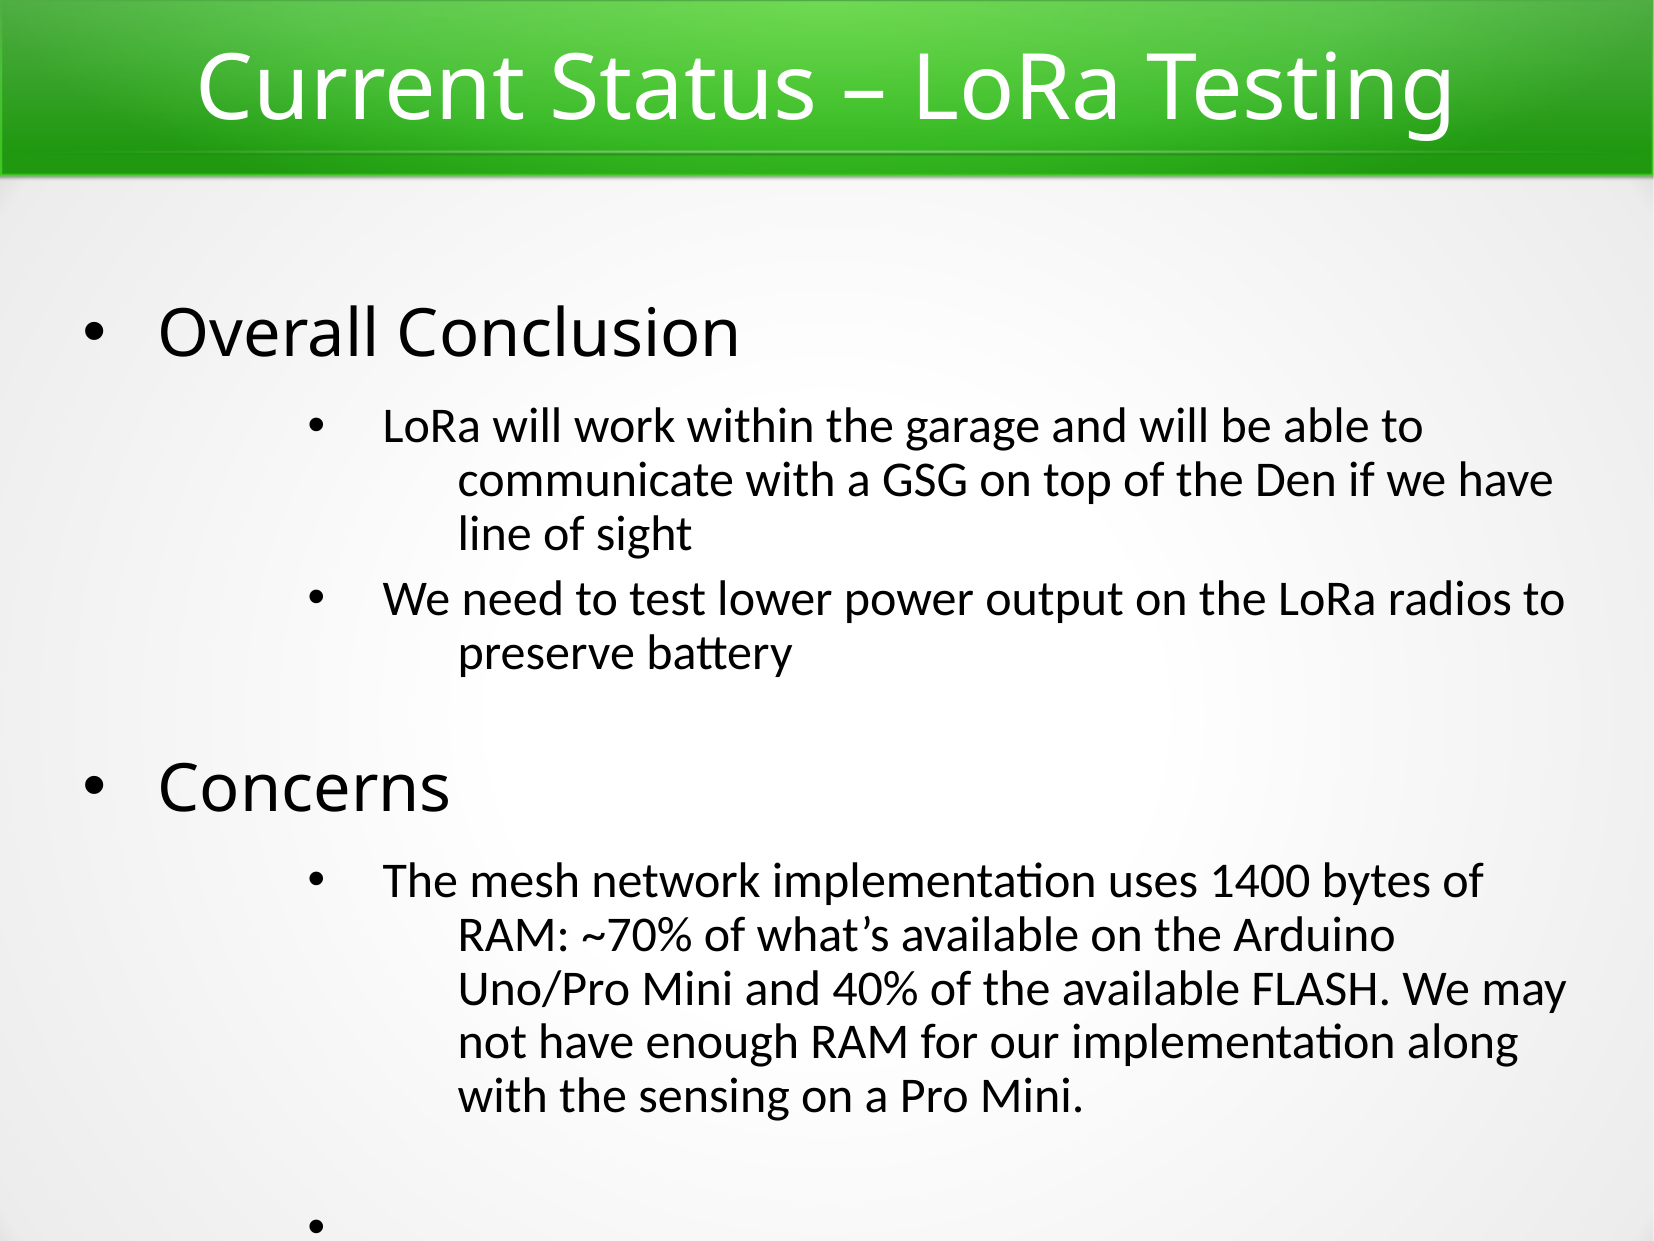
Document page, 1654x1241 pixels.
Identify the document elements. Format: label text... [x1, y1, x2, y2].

list Overall Conclusion LoRa will work within the garage and will be able to communicate with a GSG on top of the Den if we have line of sight We need to test lower power output on the LoRa radios to preserve battery Concerns The mesh network implementation uses 1400 bytes of RAM: ~70% of what’s available on the Arduino Uno/Pro Mini and 40% of the available FLASH. We may not have enough RAM for our implementation along with the sensing on a Pro Mini. [82, 290, 1571, 1169]
title Current Status – LoRa Testing [82, 11, 1571, 154]
